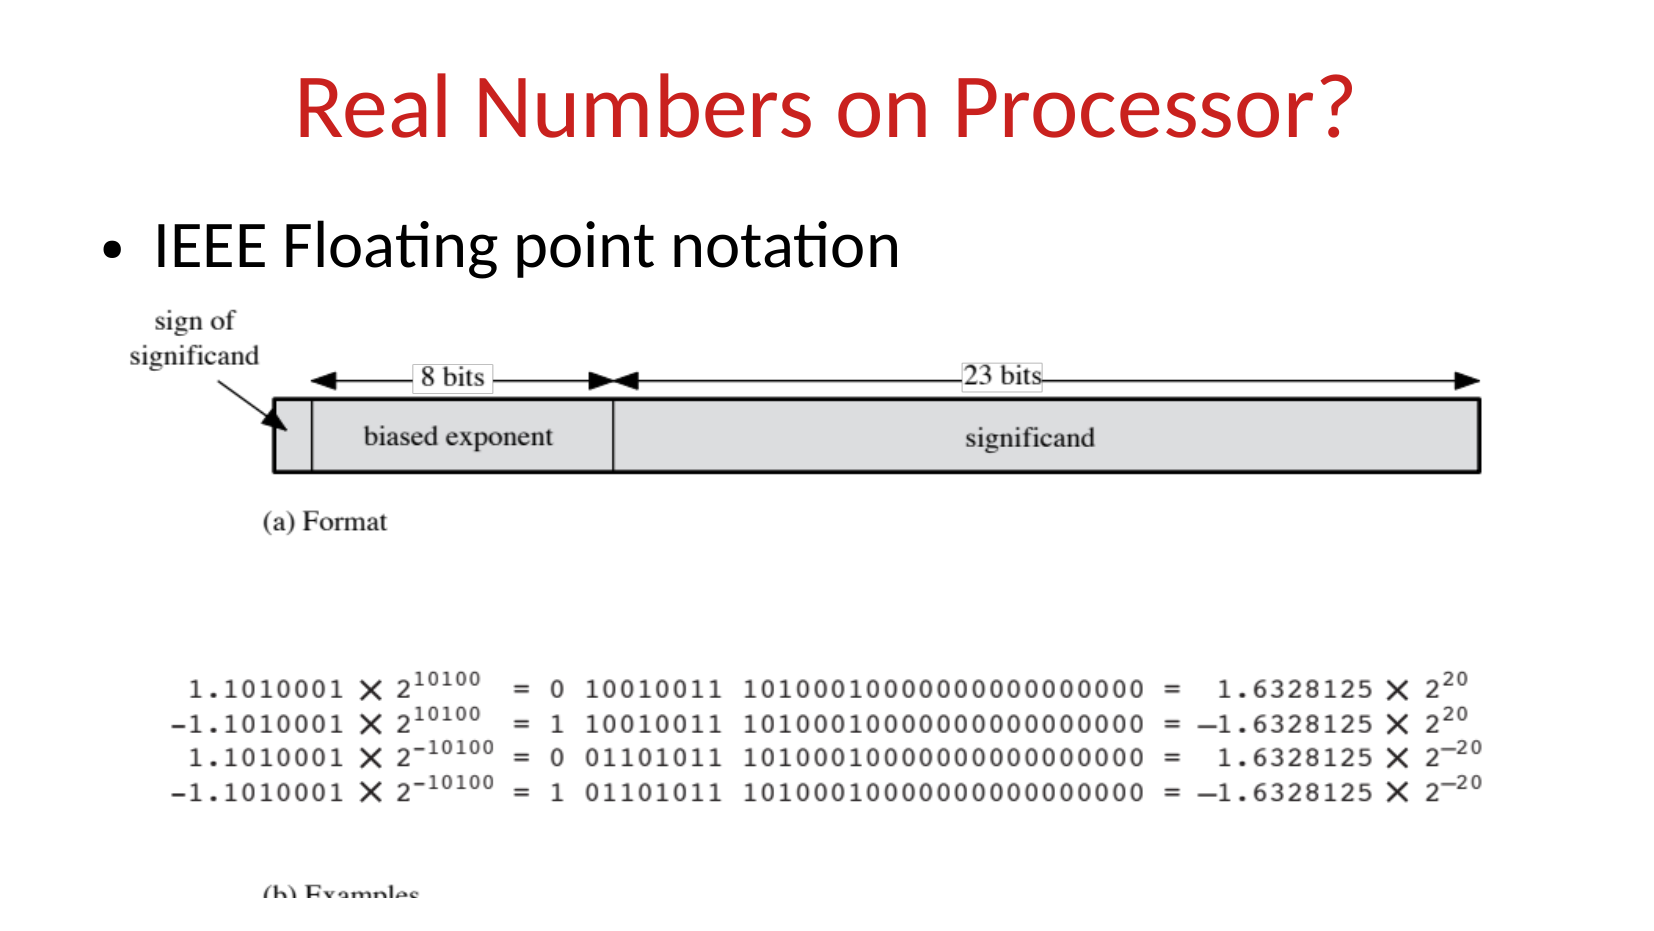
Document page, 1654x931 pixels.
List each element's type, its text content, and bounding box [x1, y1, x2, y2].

title Real Numbers on Processor? [82, 37, 1571, 193]
list IEEE Floating point notation [82, 217, 1571, 758]
picture [106, 277, 1501, 898]
